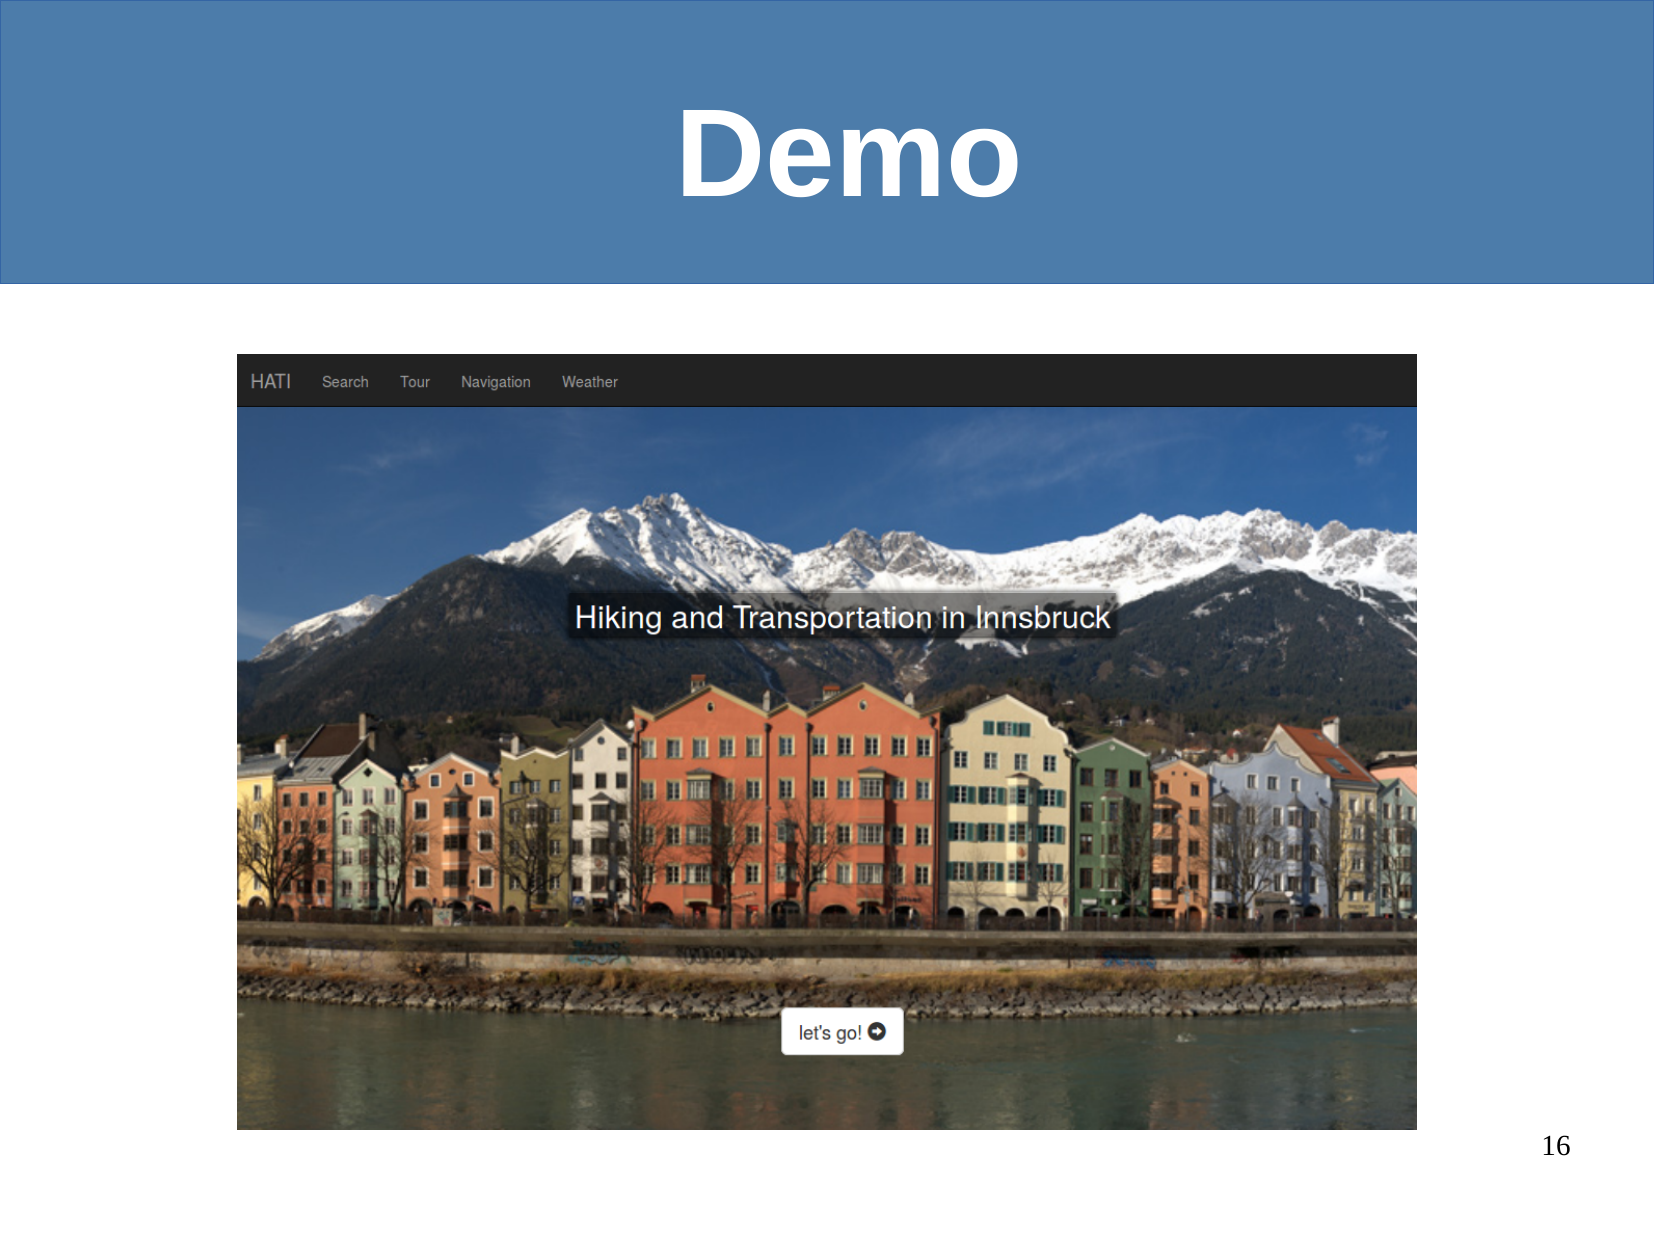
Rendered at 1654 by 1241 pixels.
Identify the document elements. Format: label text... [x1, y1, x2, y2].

title Demo [82, 49, 1571, 257]
picture [237, 354, 1417, 1130]
text_box [0, 0, 1654, 284]
